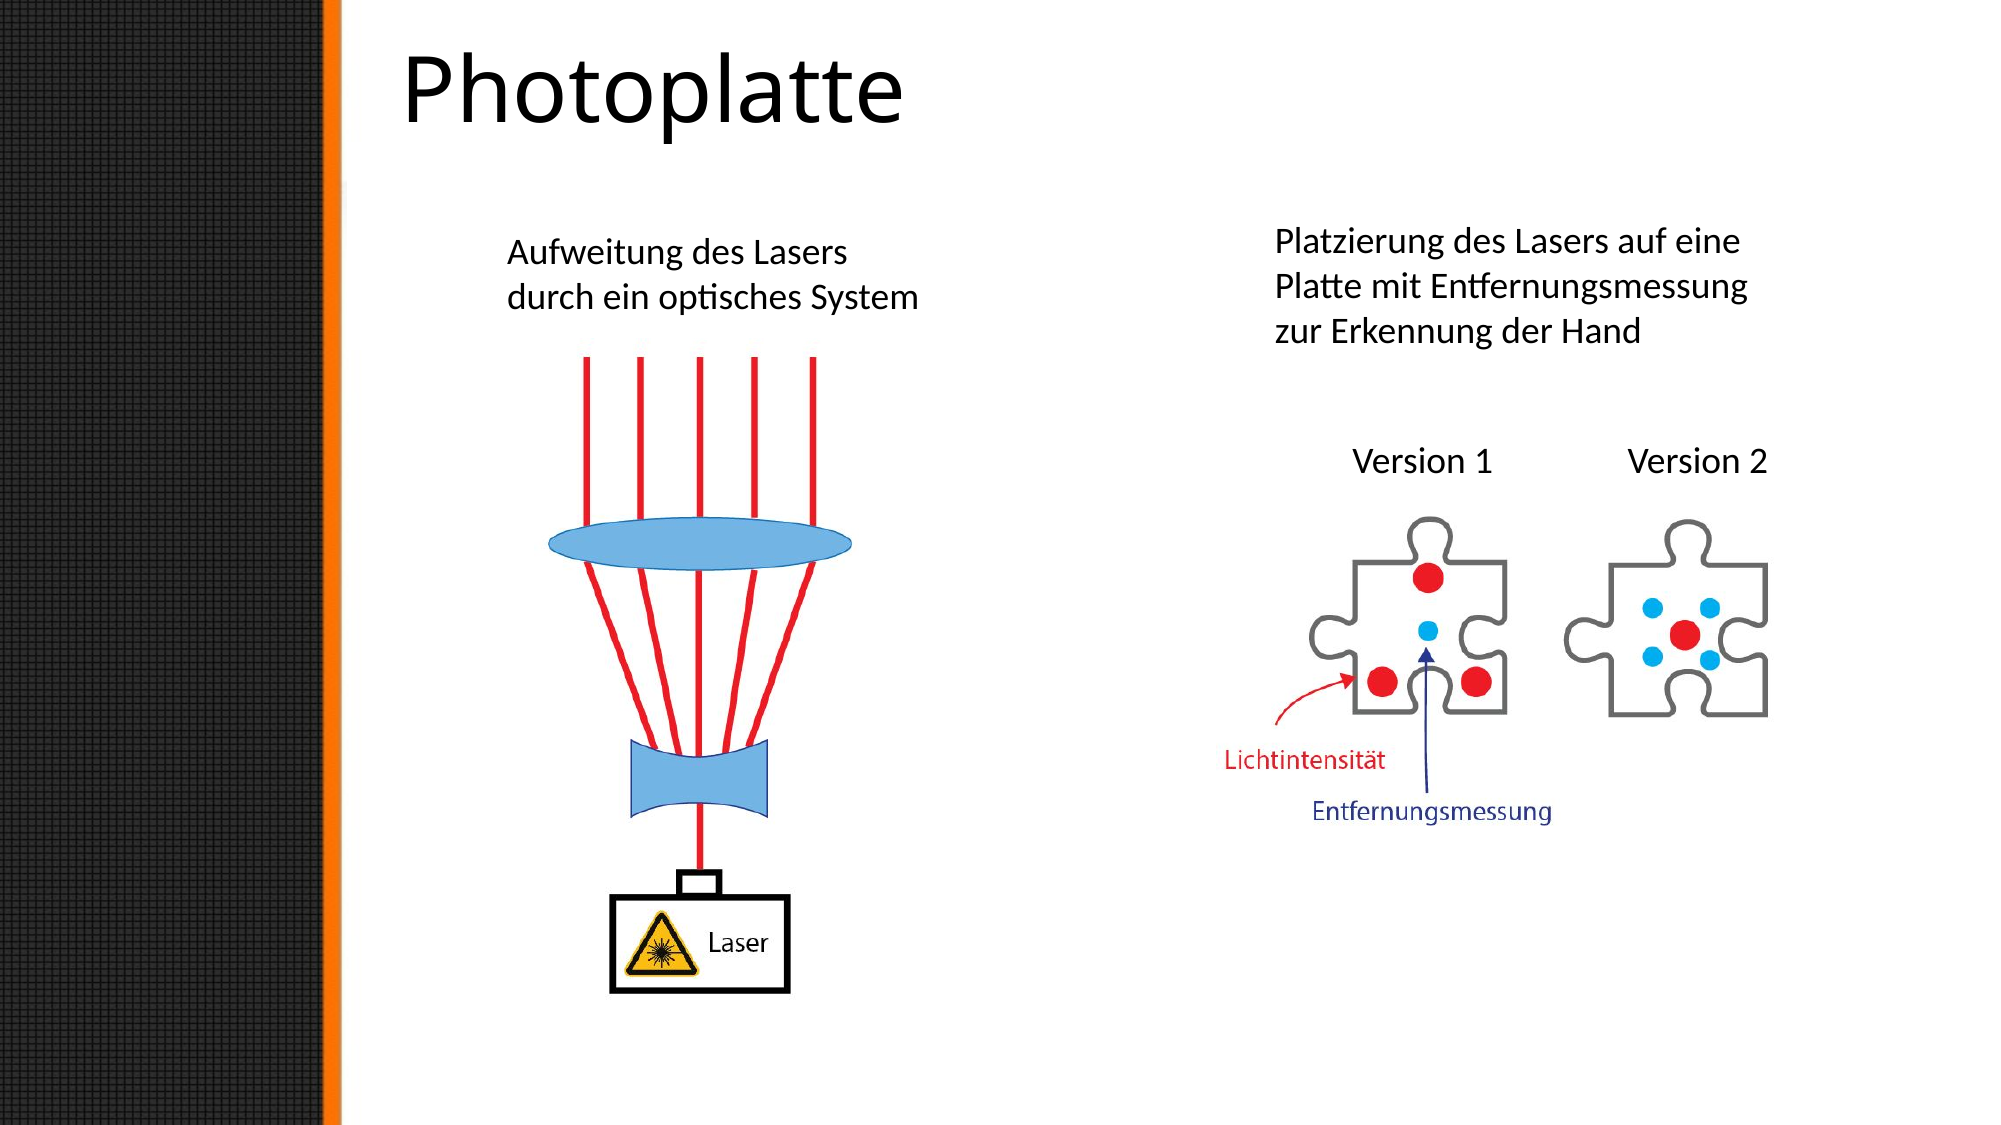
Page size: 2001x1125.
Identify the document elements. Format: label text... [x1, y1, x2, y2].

title Photoplatte [385, 0, 2000, 202]
text_box Platzierung des Lasers auf eine Platte mit Entfernungsmessung zur Erkennung der Hand [1259, 208, 1816, 360]
text_box Version 2 [1612, 428, 1786, 490]
text_box Aufweitung des Lasers durch ein optisches System [492, 219, 953, 326]
text_box Version 1 [1337, 428, 1511, 490]
picture [534, 338, 877, 1028]
picture [1216, 467, 1805, 844]
